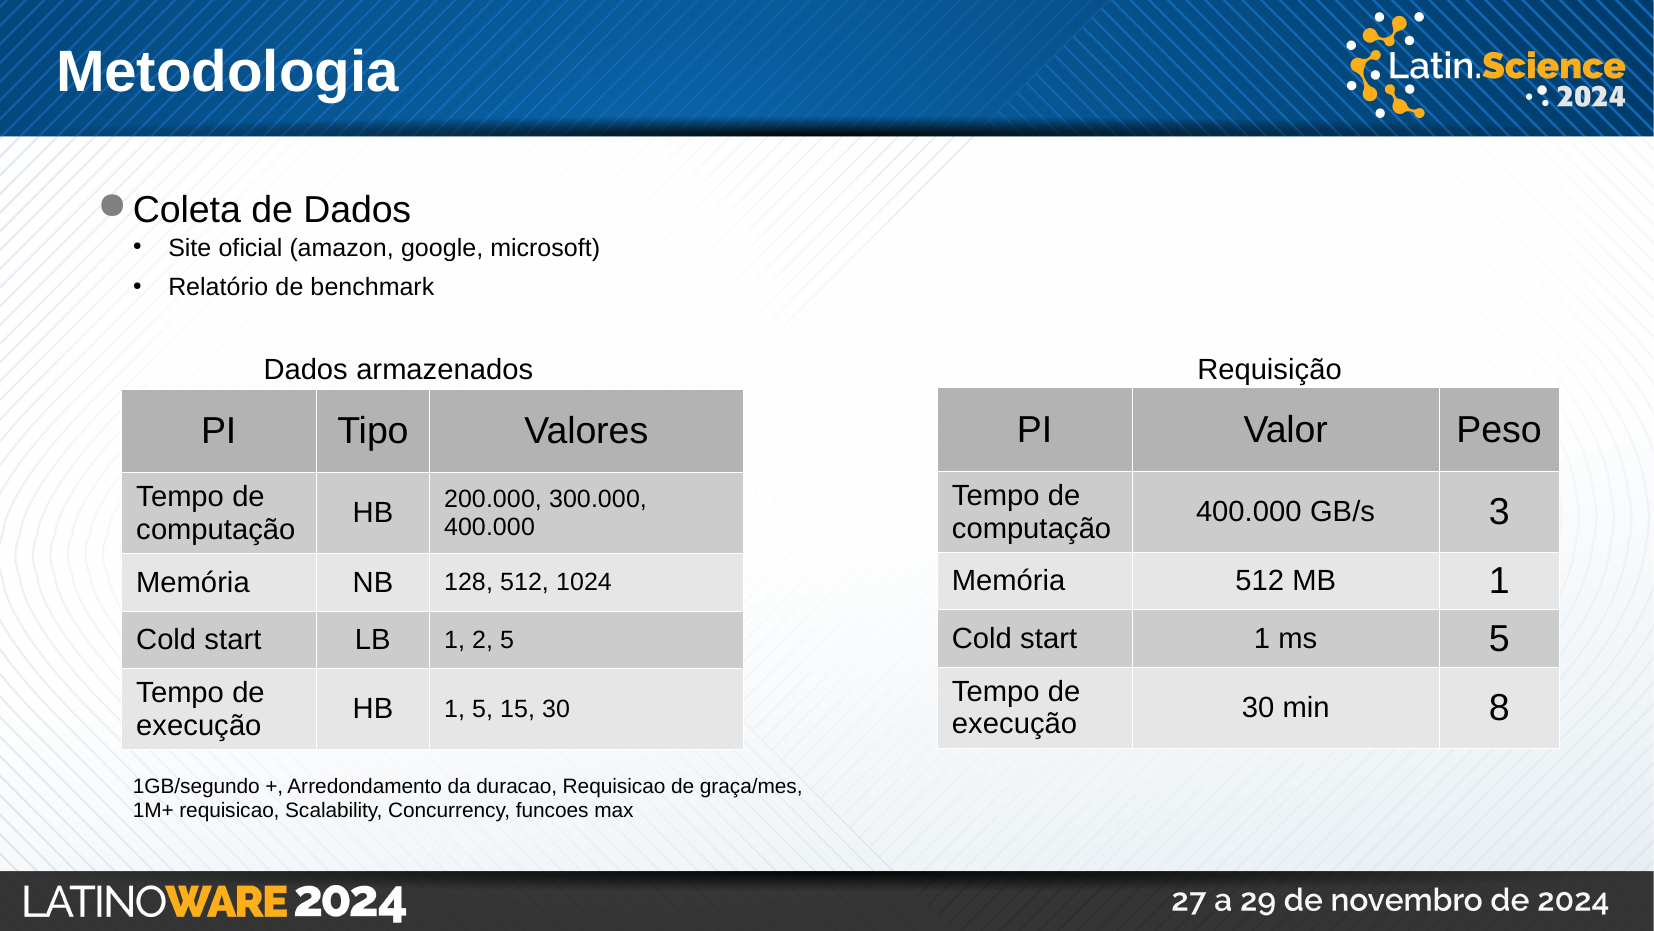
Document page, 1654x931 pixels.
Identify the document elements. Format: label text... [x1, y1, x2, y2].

table_header Tipo​ [317, 427, 429, 472]
table_cell 1 [1440, 553, 1559, 609]
picture [0, 0, 1654, 931]
table_cell 3 [1440, 472, 1559, 552]
table_cell 400.000 GB/s​ [1133, 472, 1439, 552]
text_box Requisição​ [1151, 345, 1388, 394]
table_cell 1, 5, 15, 30 [430, 669, 743, 749]
table_cell 200.000, 300.000, 400.000 [430, 473, 743, 553]
table_cell HB [317, 669, 429, 749]
table_cell LB [317, 612, 429, 668]
table_cell NB [317, 554, 429, 611]
table_cell Tempo de computação​ [938, 472, 1132, 552]
table_header Valores​ [430, 390, 743, 472]
table_cell Cold start [938, 610, 1132, 667]
table_header Tipo​ [392, 427, 403, 441]
table_cell 512 MB​ [1133, 553, 1439, 609]
table_cell Memória [122, 554, 316, 611]
table_cell HB [317, 473, 429, 553]
table_cell 1 ms​ [1133, 610, 1439, 667]
table_header PI [122, 390, 316, 472]
table_header Valor​ [1133, 388, 1439, 471]
table_cell Tempo de execução [938, 668, 1132, 748]
table_cell Cold start [122, 612, 316, 668]
table_cell 8 [1440, 668, 1559, 748]
table_cell Tempo de computação​ [122, 473, 316, 553]
table_cell Tempo de execução [122, 669, 316, 749]
text_box Dados armazenados​ [236, 345, 562, 427]
table_header PI [938, 388, 1132, 471]
table_header Tipo​ [373, 427, 383, 441]
table_cell Memória [938, 553, 1132, 609]
table_cell 5 [1440, 610, 1559, 667]
table_cell 1, 2, 5 [430, 612, 743, 668]
text_box Metodologia​ [41, 8, 1300, 129]
text_box 1GB/segundo +, Arredondamento da duracao, Requisicao de graça/mes, 1M+ requisicao, Scalability, Concurrency, funcoes max​ [118, 767, 857, 830]
table_header Peso​ [1440, 388, 1559, 471]
text_box Coleta de Dados [82, 177, 1571, 815]
table_cell 128, 512, 1024​ [430, 554, 743, 611]
table_cell 30 min​ [1133, 668, 1439, 748]
text_box Site oficial (amazon, google, microsoft)​ Relatório de benchmark [118, 226, 857, 309]
